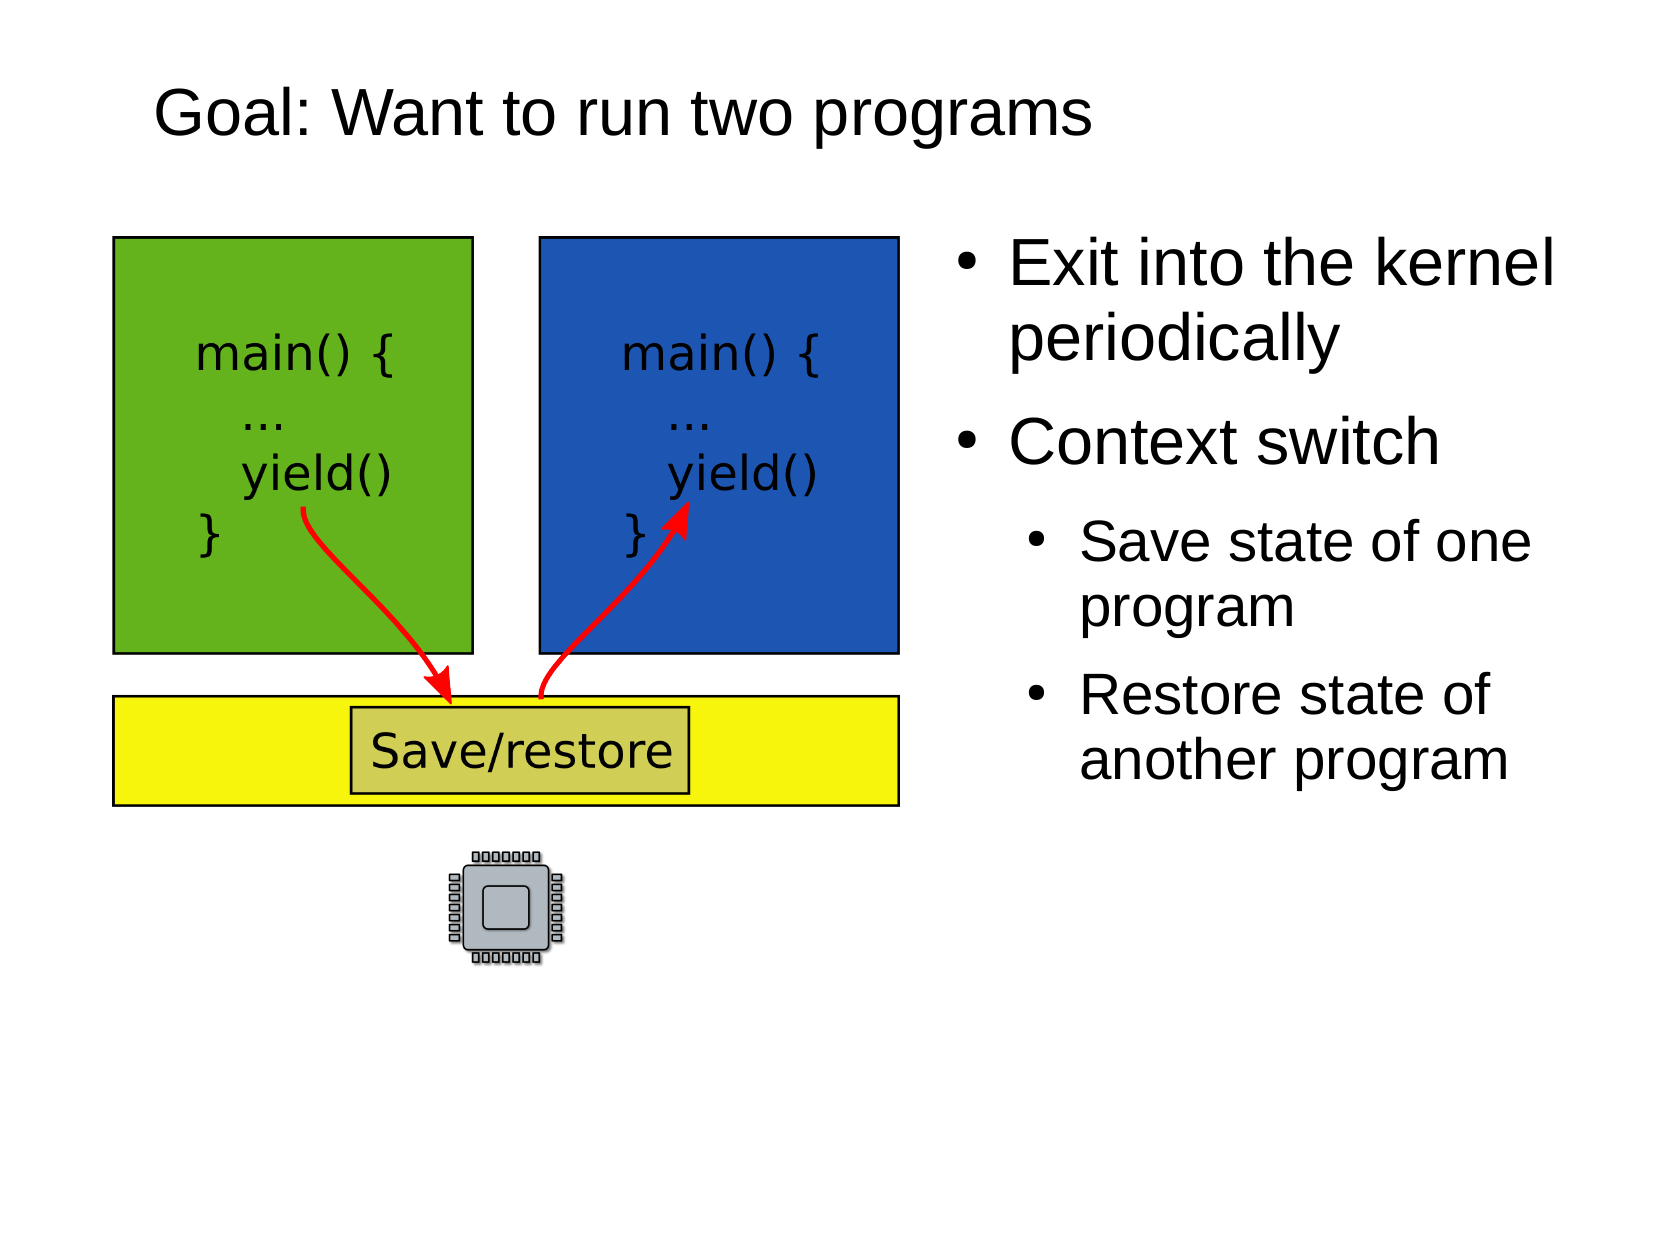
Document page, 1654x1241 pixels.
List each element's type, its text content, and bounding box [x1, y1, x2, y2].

list Exit into the kernel periodically Context switch Save state of one program Restore state of another program [937, 225, 1613, 1160]
list Goal: Want to run two programs [82, 75, 1576, 151]
picture [112, 236, 900, 976]
